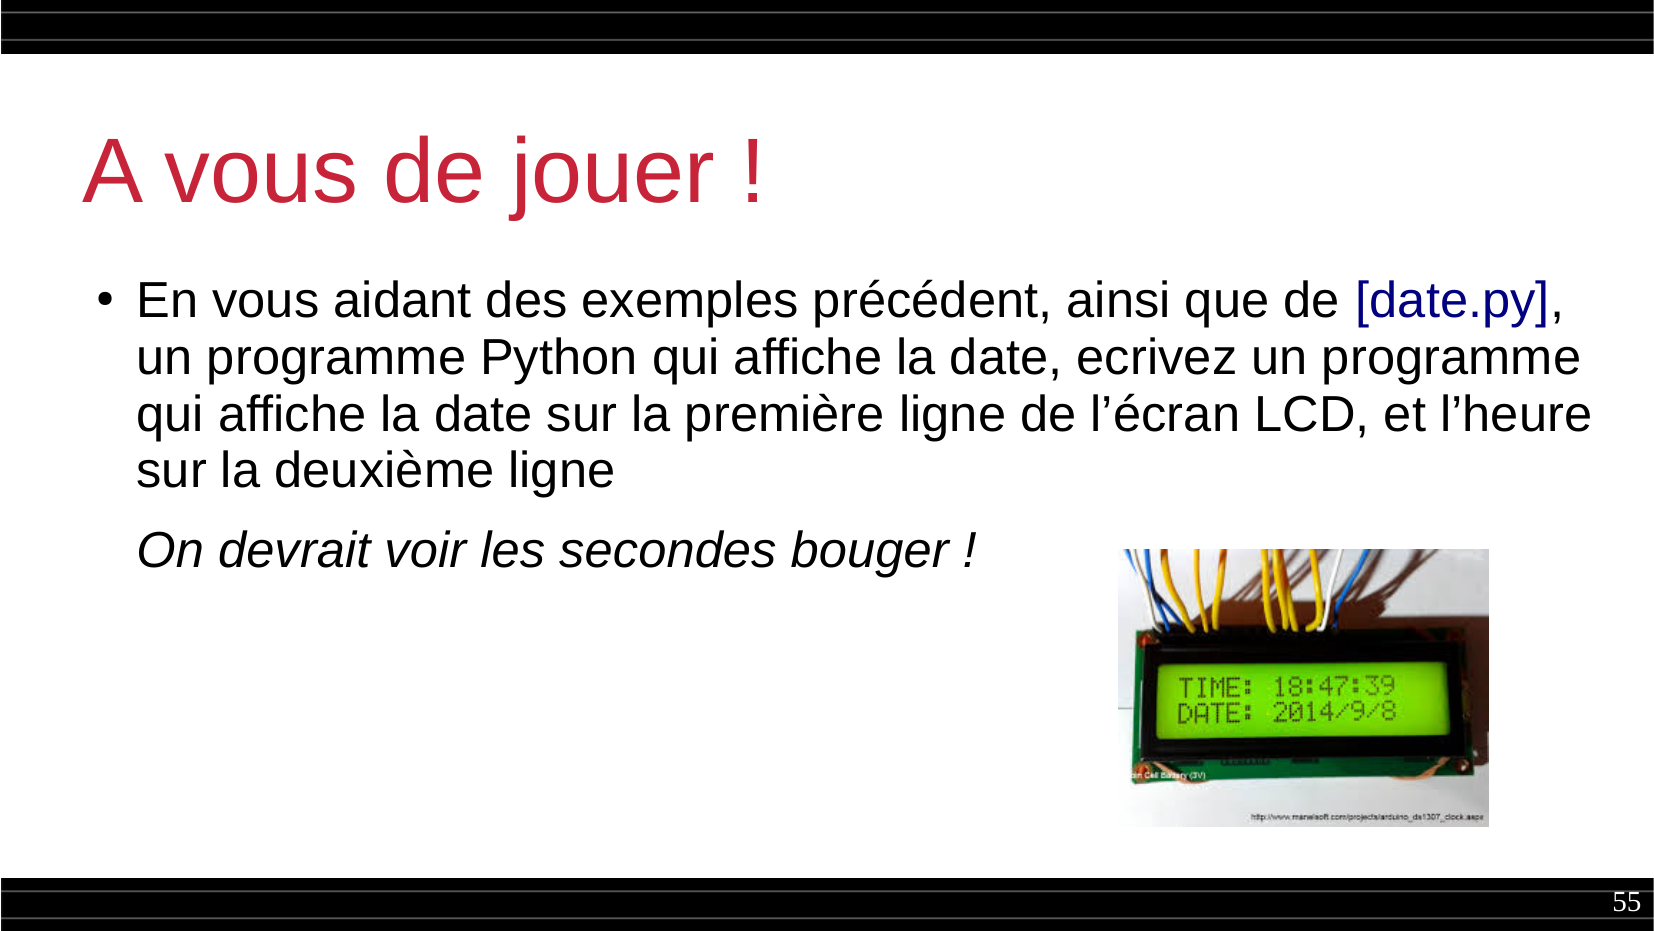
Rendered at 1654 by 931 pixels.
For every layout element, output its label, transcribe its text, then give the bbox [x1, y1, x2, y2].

picture [1118, 549, 1489, 827]
picture [1, 0, 1654, 54]
list En vous aidant des exemples précédent, ainsi que de [date.py], un programme Python qui affiche la date, ecrivez un programme qui affiche la date sur la première ligne de l’écran LCD, et l’heure sur la deuxième ligne On devrait voir les secondes bouger ! [82, 271, 1595, 579]
title A vous de jouer ! [82, 92, 1571, 249]
picture [1, 878, 1654, 931]
